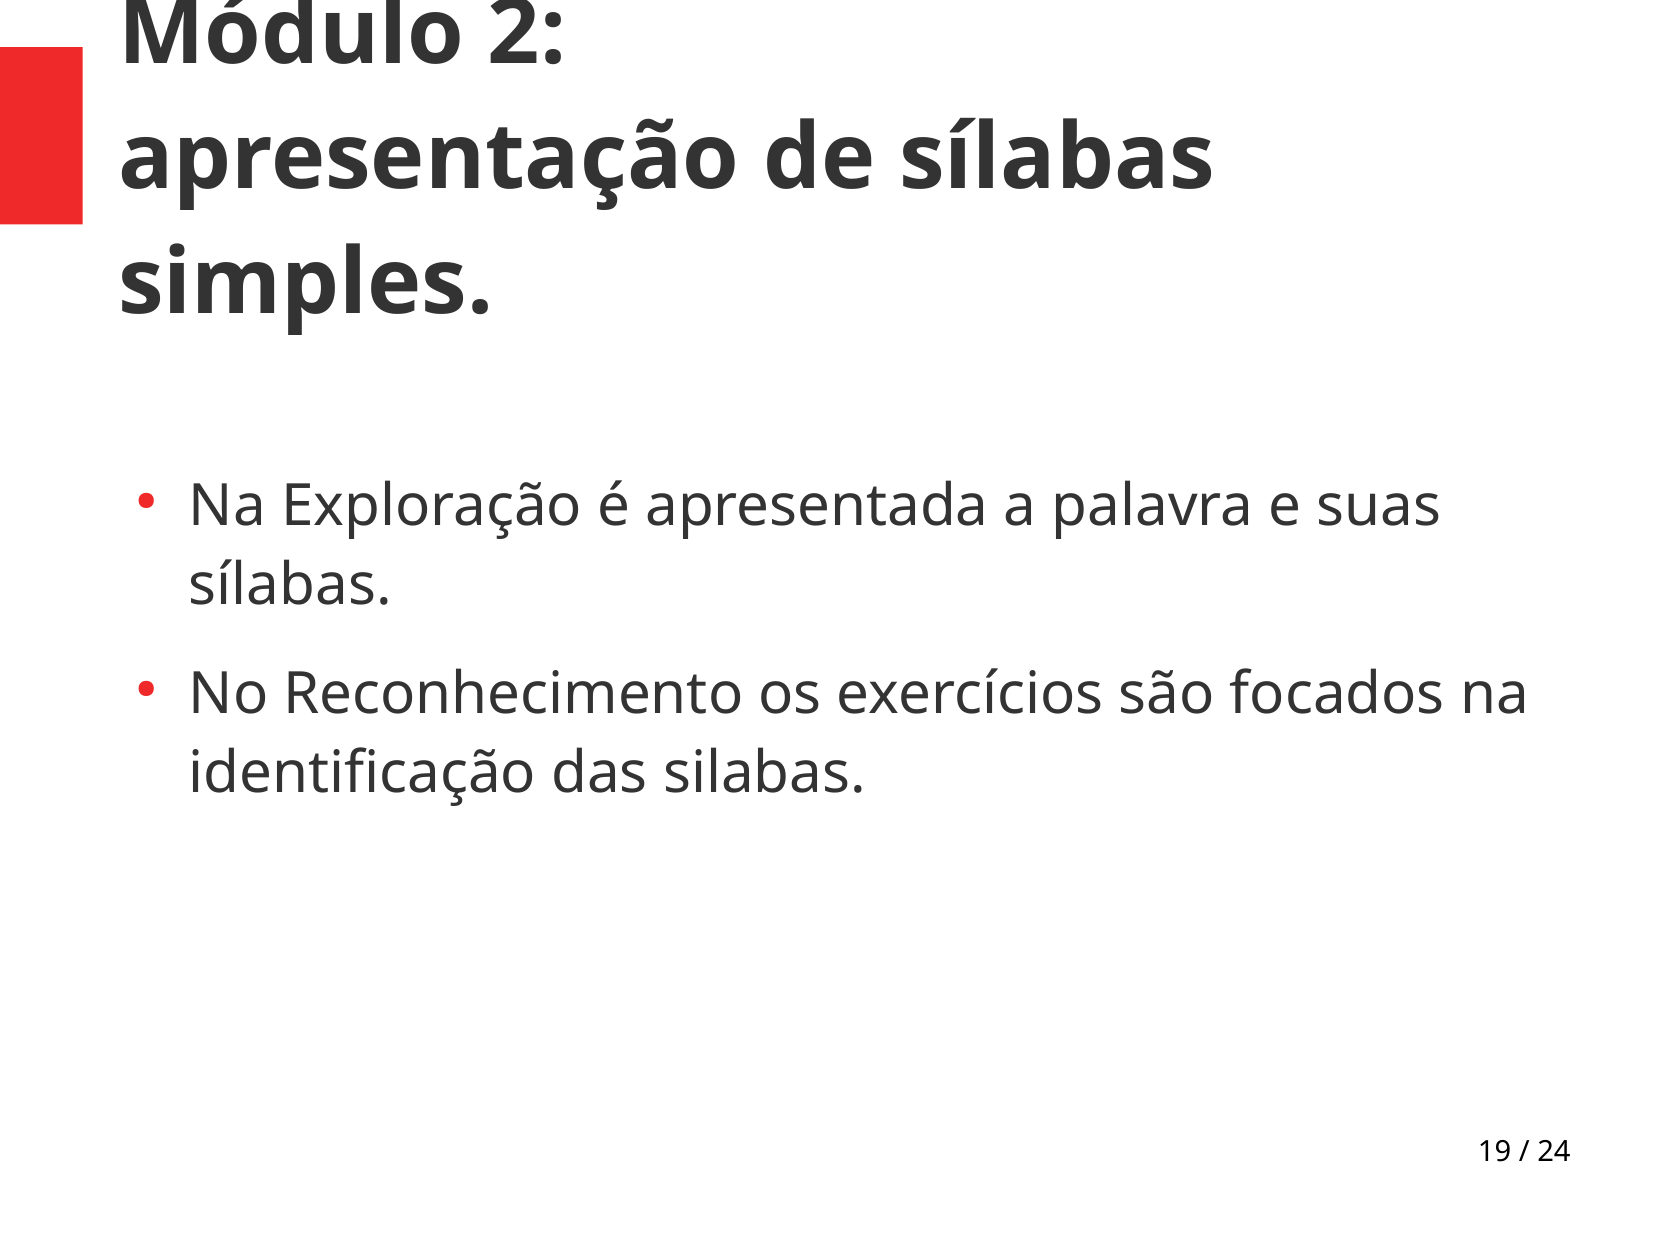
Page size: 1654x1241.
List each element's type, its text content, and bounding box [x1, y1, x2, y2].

list Na Exploração é apresentada a palavra e suas sílabas. No Reconhecimento os exercícios são focados na identificação das silabas. [118, 354, 1536, 1074]
title Módulo 2: apresentação de sílabas simples. [118, 37, 1571, 269]
